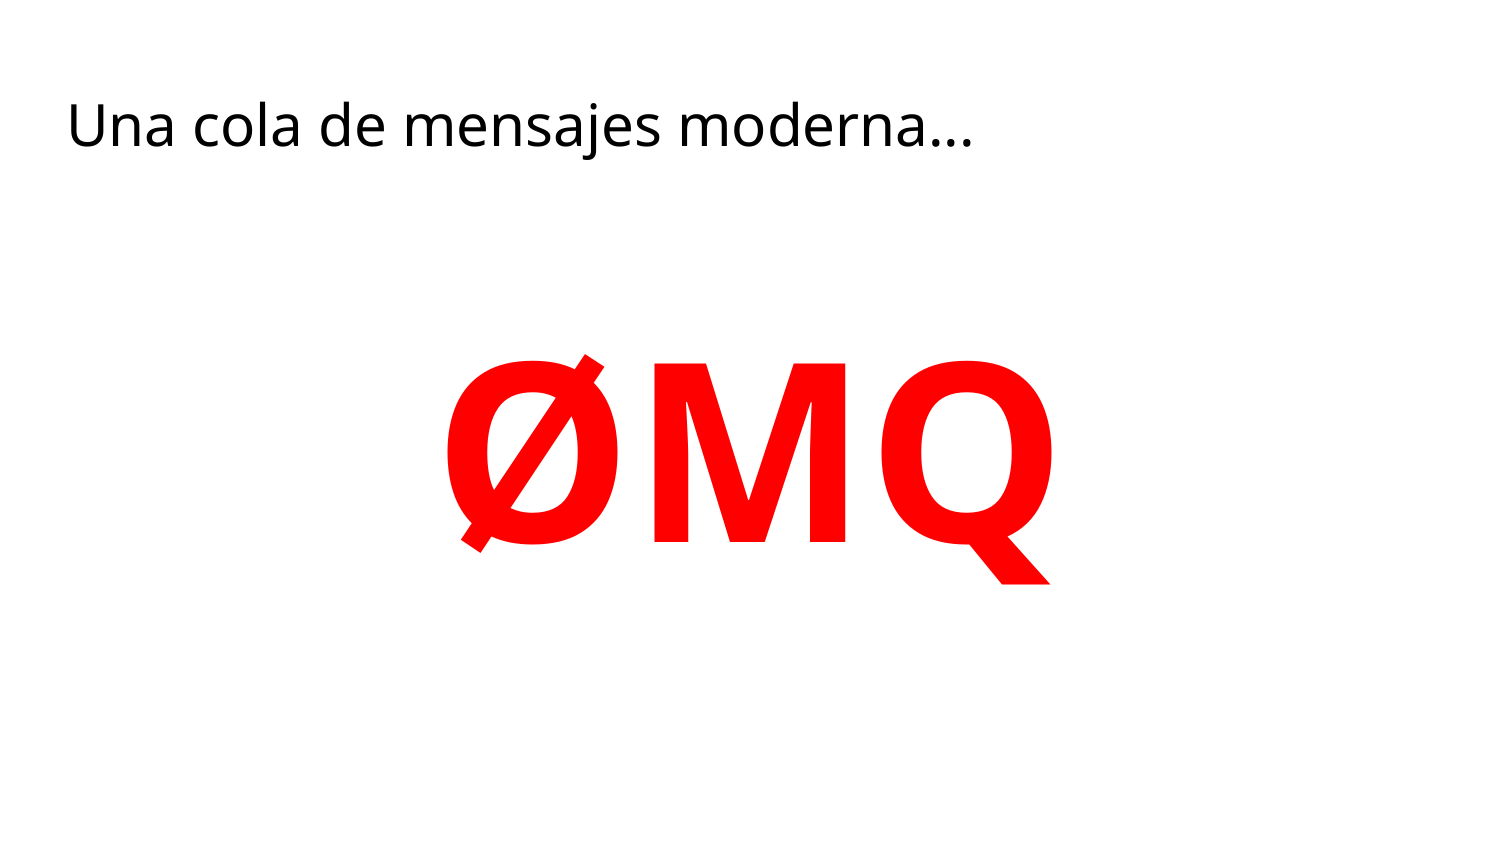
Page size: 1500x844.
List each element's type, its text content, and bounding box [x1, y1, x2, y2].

text_box ØMQ [921, 392, 1012, 513]
text_box ØMQ [377, 277, 1123, 571]
title Una cola de mensajes moderna... [51, 72, 1449, 167]
